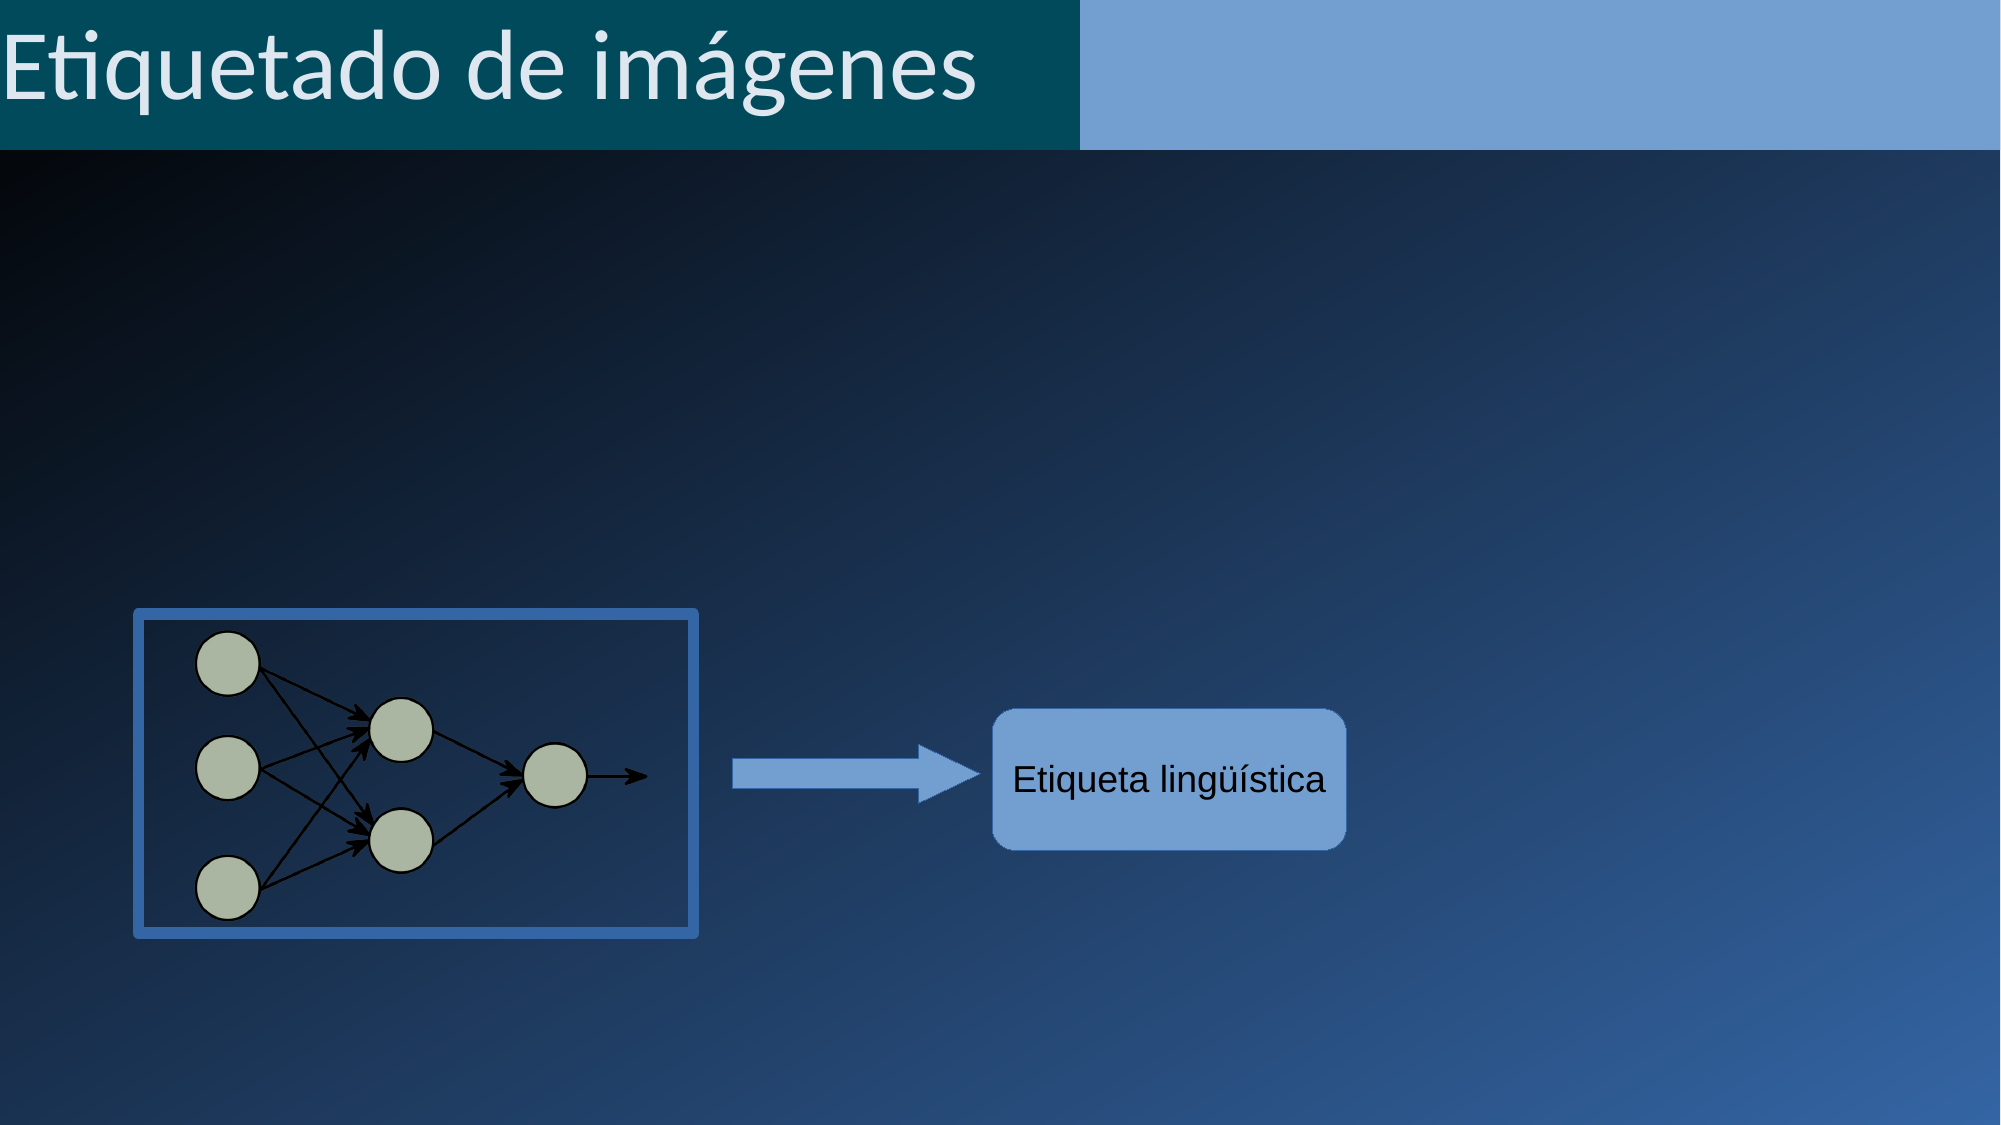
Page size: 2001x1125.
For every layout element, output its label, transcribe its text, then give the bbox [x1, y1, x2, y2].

text_box Etiqueta lingüística [992, 708, 1347, 851]
picture [144, 625, 674, 927]
title [1080, 0, 2001, 150]
text_box [732, 744, 981, 804]
title Etiquetado de imágenes [0, 0, 1080, 150]
